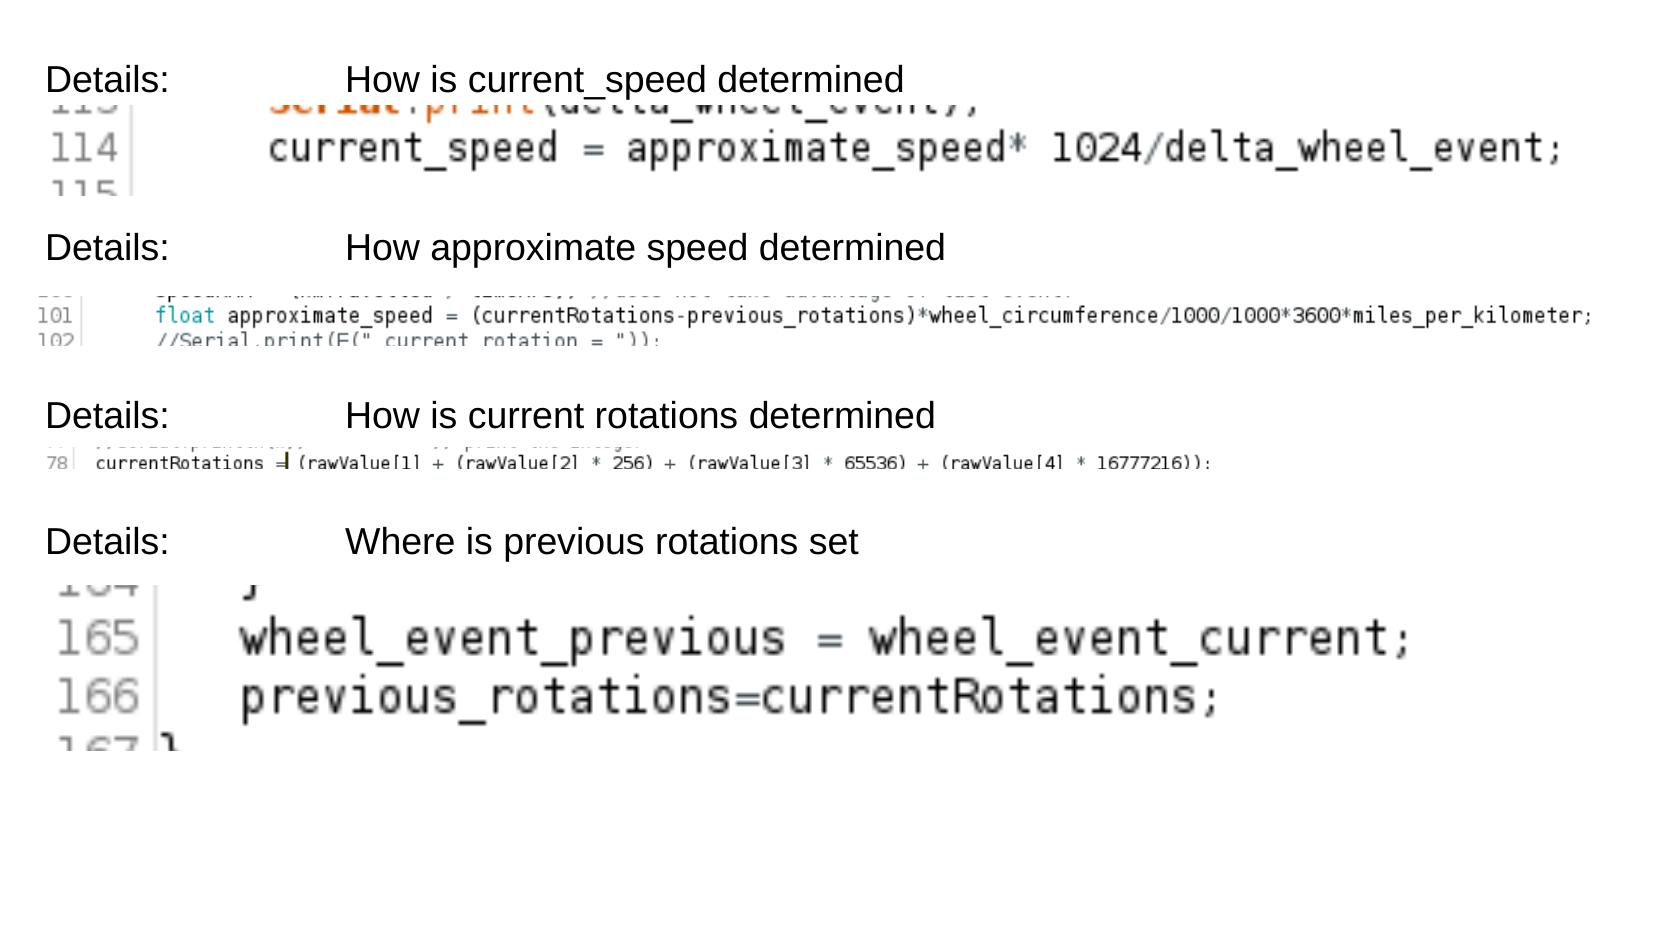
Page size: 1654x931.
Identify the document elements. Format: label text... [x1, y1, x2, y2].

text_box Details: How is current_speed determined Details: How approximate speed determined Details: How is current rotations determined Details: Where is previous rotations set [30, 196, 1470, 296]
picture [22, 585, 1498, 751]
picture [22, 105, 1591, 196]
picture [22, 296, 1623, 346]
text_box Details: How is current_speed determined Details: How approximate speed determined Details: How is current rotations determined Details: Where is previous rotations set [30, 51, 1470, 105]
picture [22, 447, 1222, 469]
text_box Details: How is current_speed determined Details: How approximate speed determined Details: How is current rotations determined Details: Where is previous rotations set [30, 346, 1470, 585]
